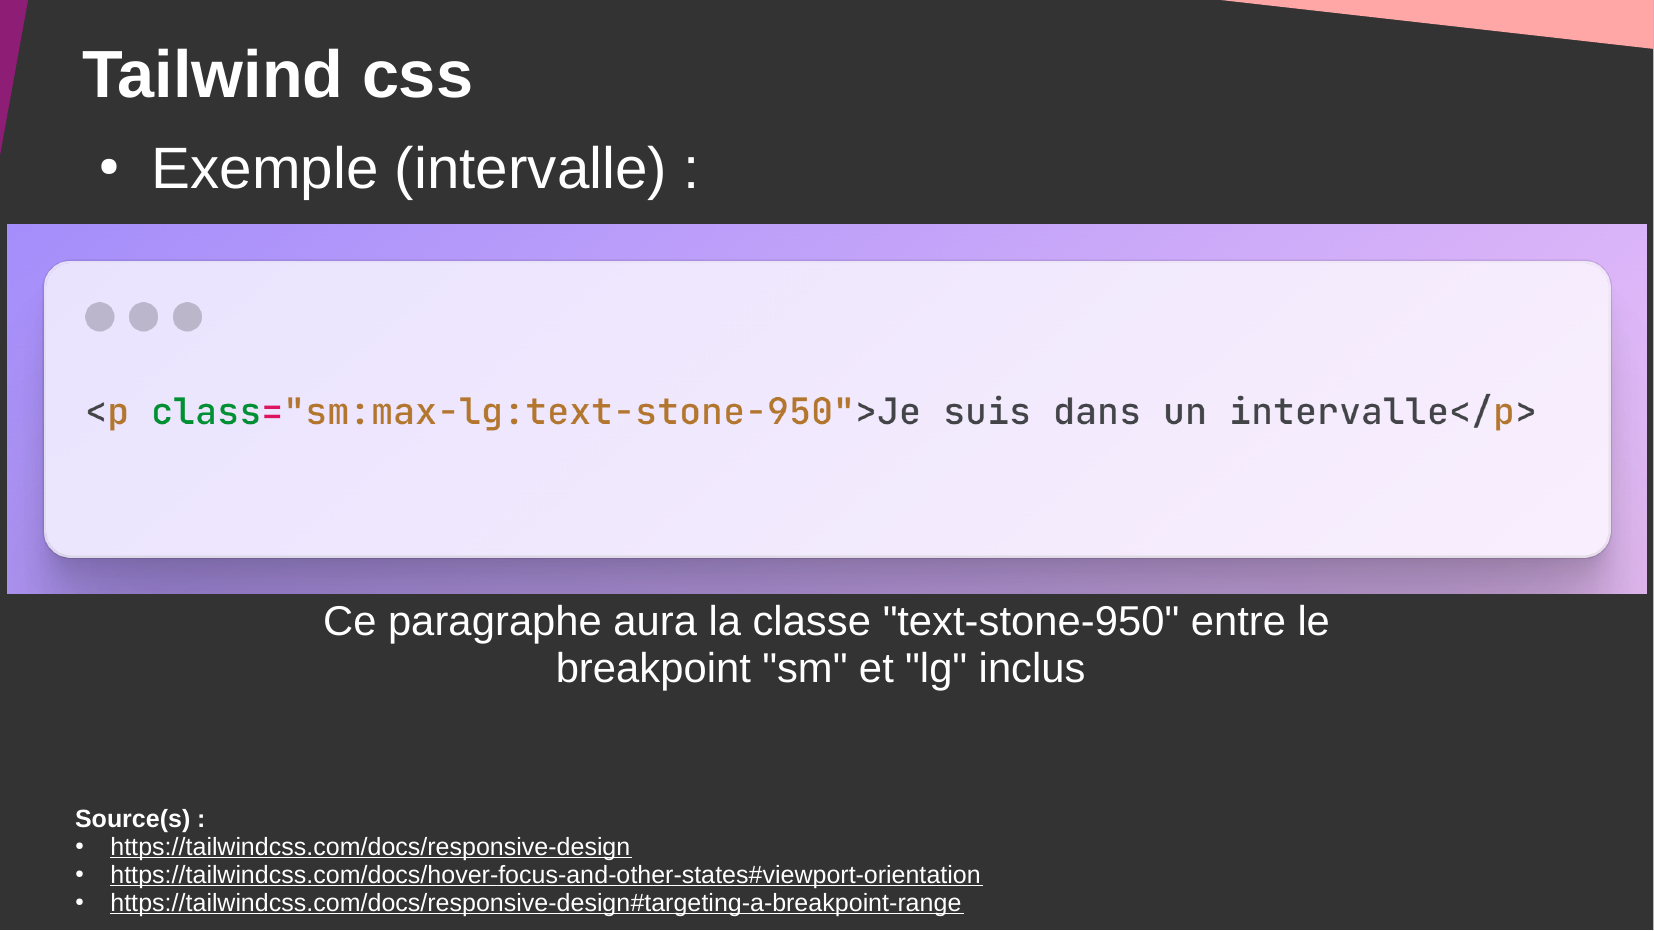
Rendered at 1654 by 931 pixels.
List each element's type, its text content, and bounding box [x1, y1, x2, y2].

title Tailwind css [82, 37, 1571, 122]
text_box [1220, 0, 1654, 49]
picture [7, 224, 1647, 594]
list Exemple (intervalle) : [80, 135, 1605, 213]
text_box [0, 0, 29, 156]
text_box Source(s) : https://tailwindcss.com/docs/responsive-design https://tailwindcss.com/docs/hover-focus-and-other-states#viewport-orientation https://tailwindcss.com/docs/responsive-design#targeting-a-breakpoint-range [60, 797, 1546, 925]
text_box Ce paragraphe aura la classe "text-stone-950" entre le breakpoint "sm" et "lg" inclus [253, 594, 1400, 699]
